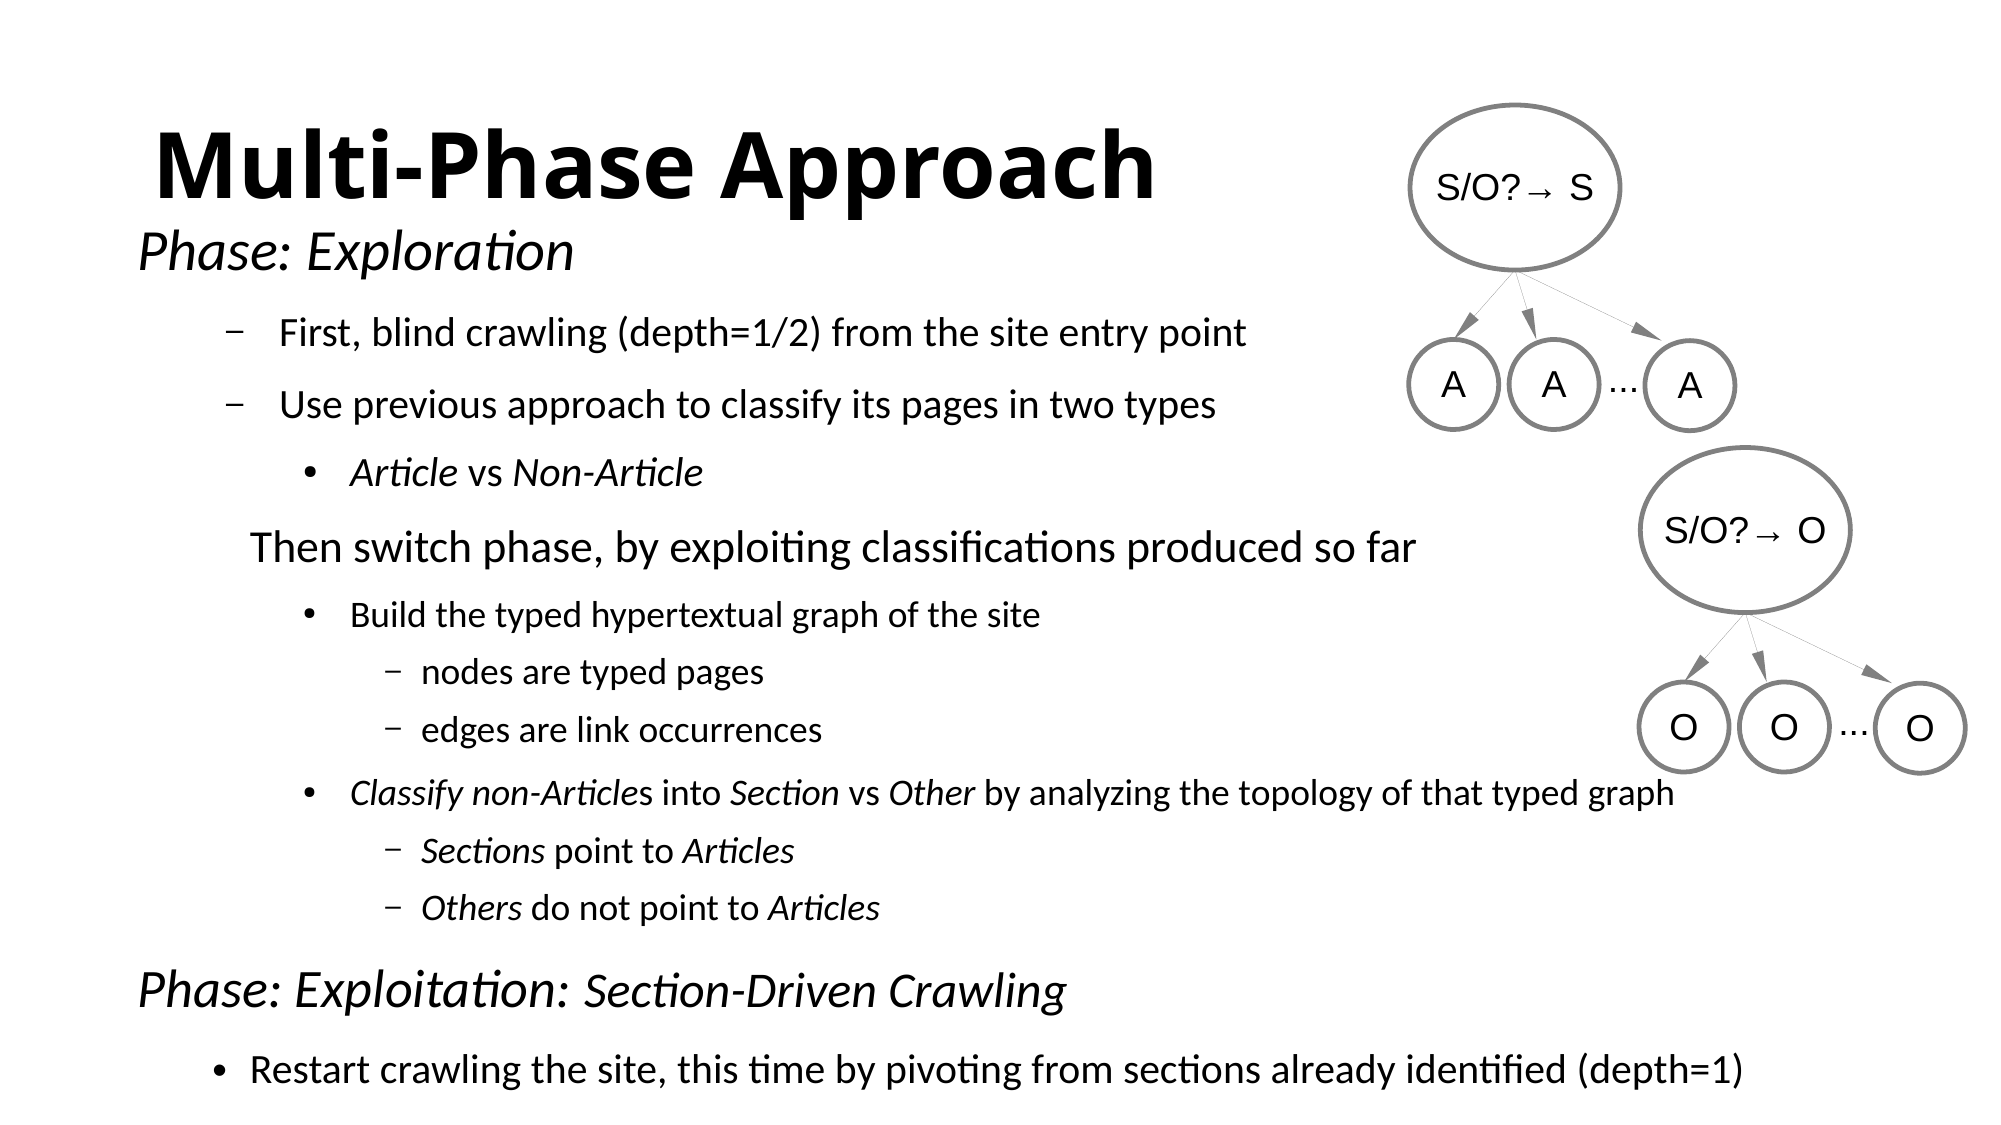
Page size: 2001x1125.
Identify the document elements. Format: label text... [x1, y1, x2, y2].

text_box A [1509, 339, 1593, 430]
title Multi-Phase Approach [137, 59, 1863, 228]
text_box O [1881, 683, 1966, 774]
list Phase: Exploration First, blind crawling (depth=1/2) from the site entry point Use previous approach to classify its pages in two types Article vs Non-Article Then switch phase, by exploiting classifications produced so far Build the typed hypertextual graph of the site nodes are typed pages edges are link occurrences Classify non-Articles into Section vs Other by analyzing the topology of that typed graph Sections point to Articles Others do not point to Articles Phase: Exploitation: Section-Driven Crawling Restart crawling the site, this time by pivoting from sections already identified (depth=1) [137, 228, 1863, 1091]
text_box O [1639, 681, 1730, 773]
text_box A [1651, 340, 1735, 431]
text_box A [1408, 339, 1499, 430]
text_box S/O?→ S [1410, 104, 1621, 271]
text_box O [1739, 681, 1823, 773]
text_box ... [1823, 693, 1905, 751]
text_box ... [1593, 351, 1675, 409]
text_box S/O?→ O [1640, 447, 1851, 613]
